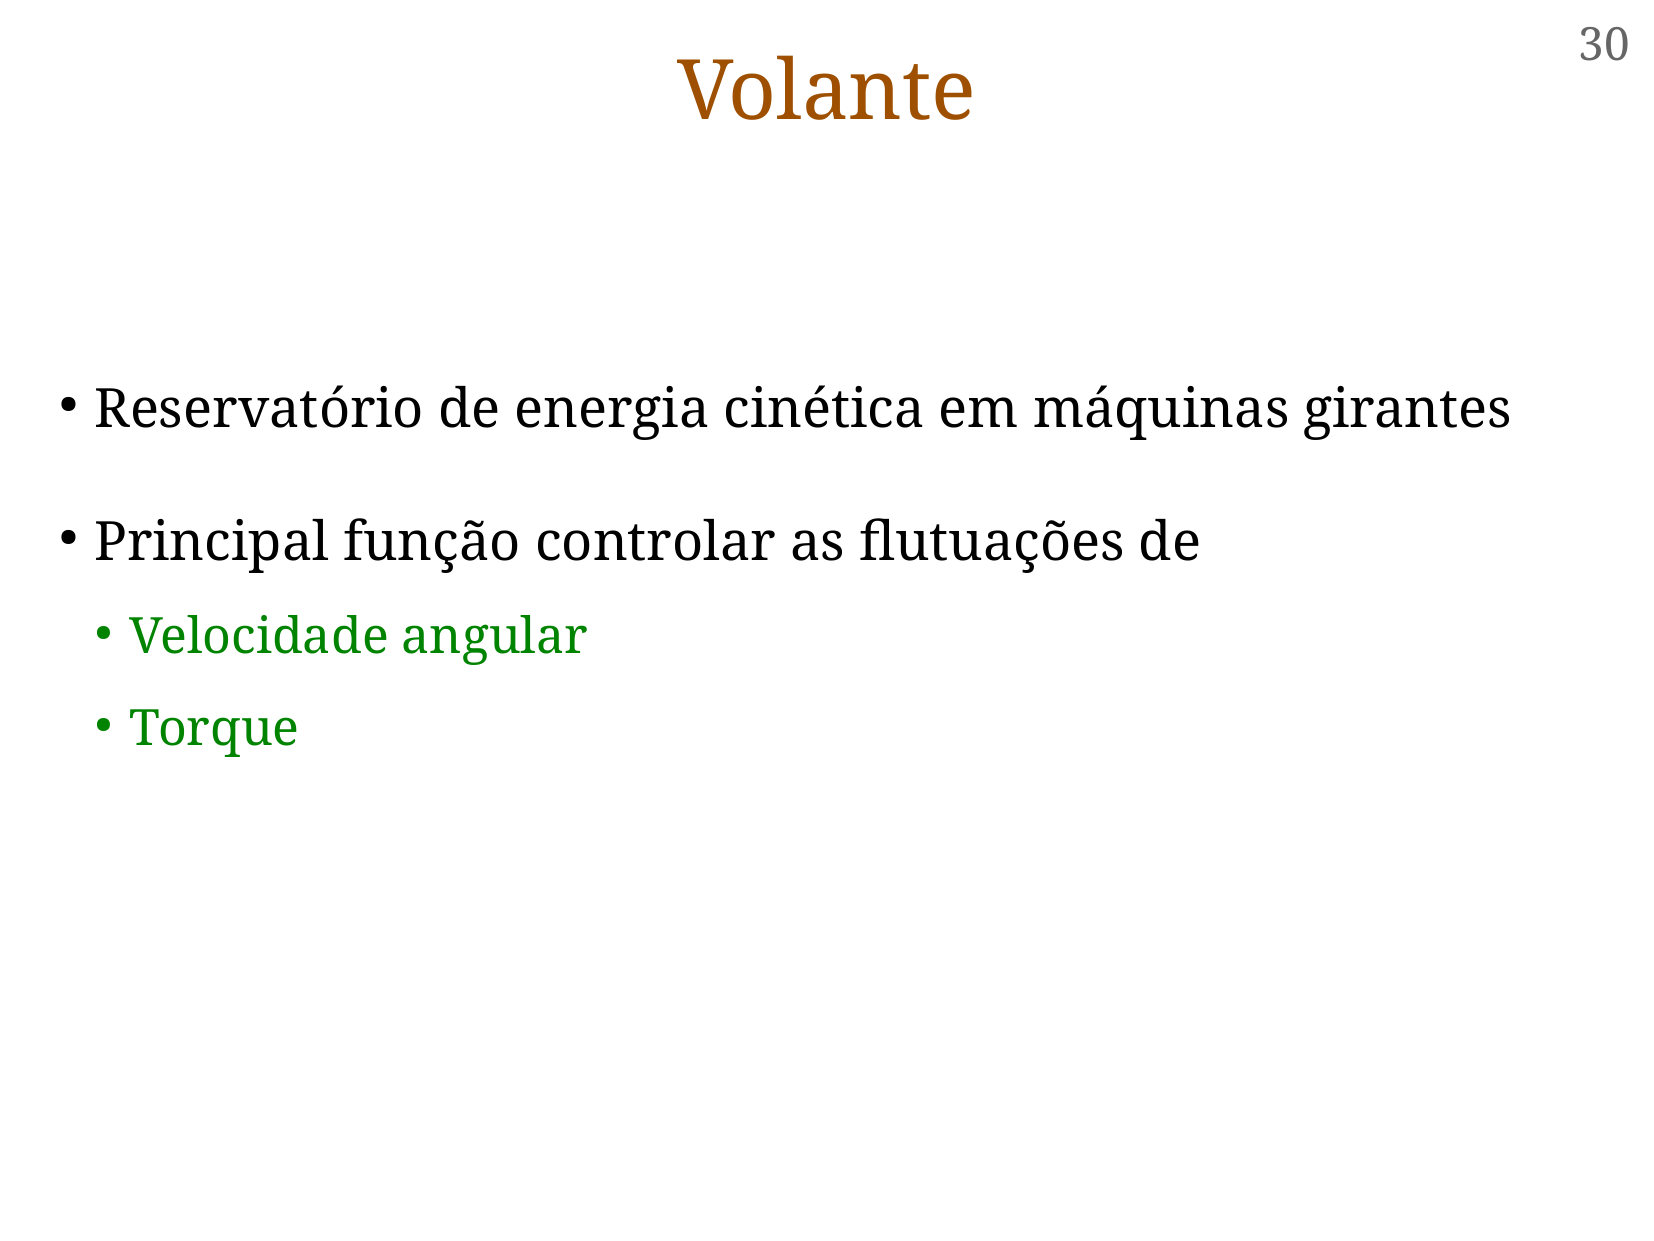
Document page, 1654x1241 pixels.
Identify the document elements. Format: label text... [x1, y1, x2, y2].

title Volante [59, 29, 1595, 148]
list Reservatório de energia cinética em máquinas girantes Principal função controlar as flutuações de Velocidade angular Torque [59, 369, 1595, 1211]
